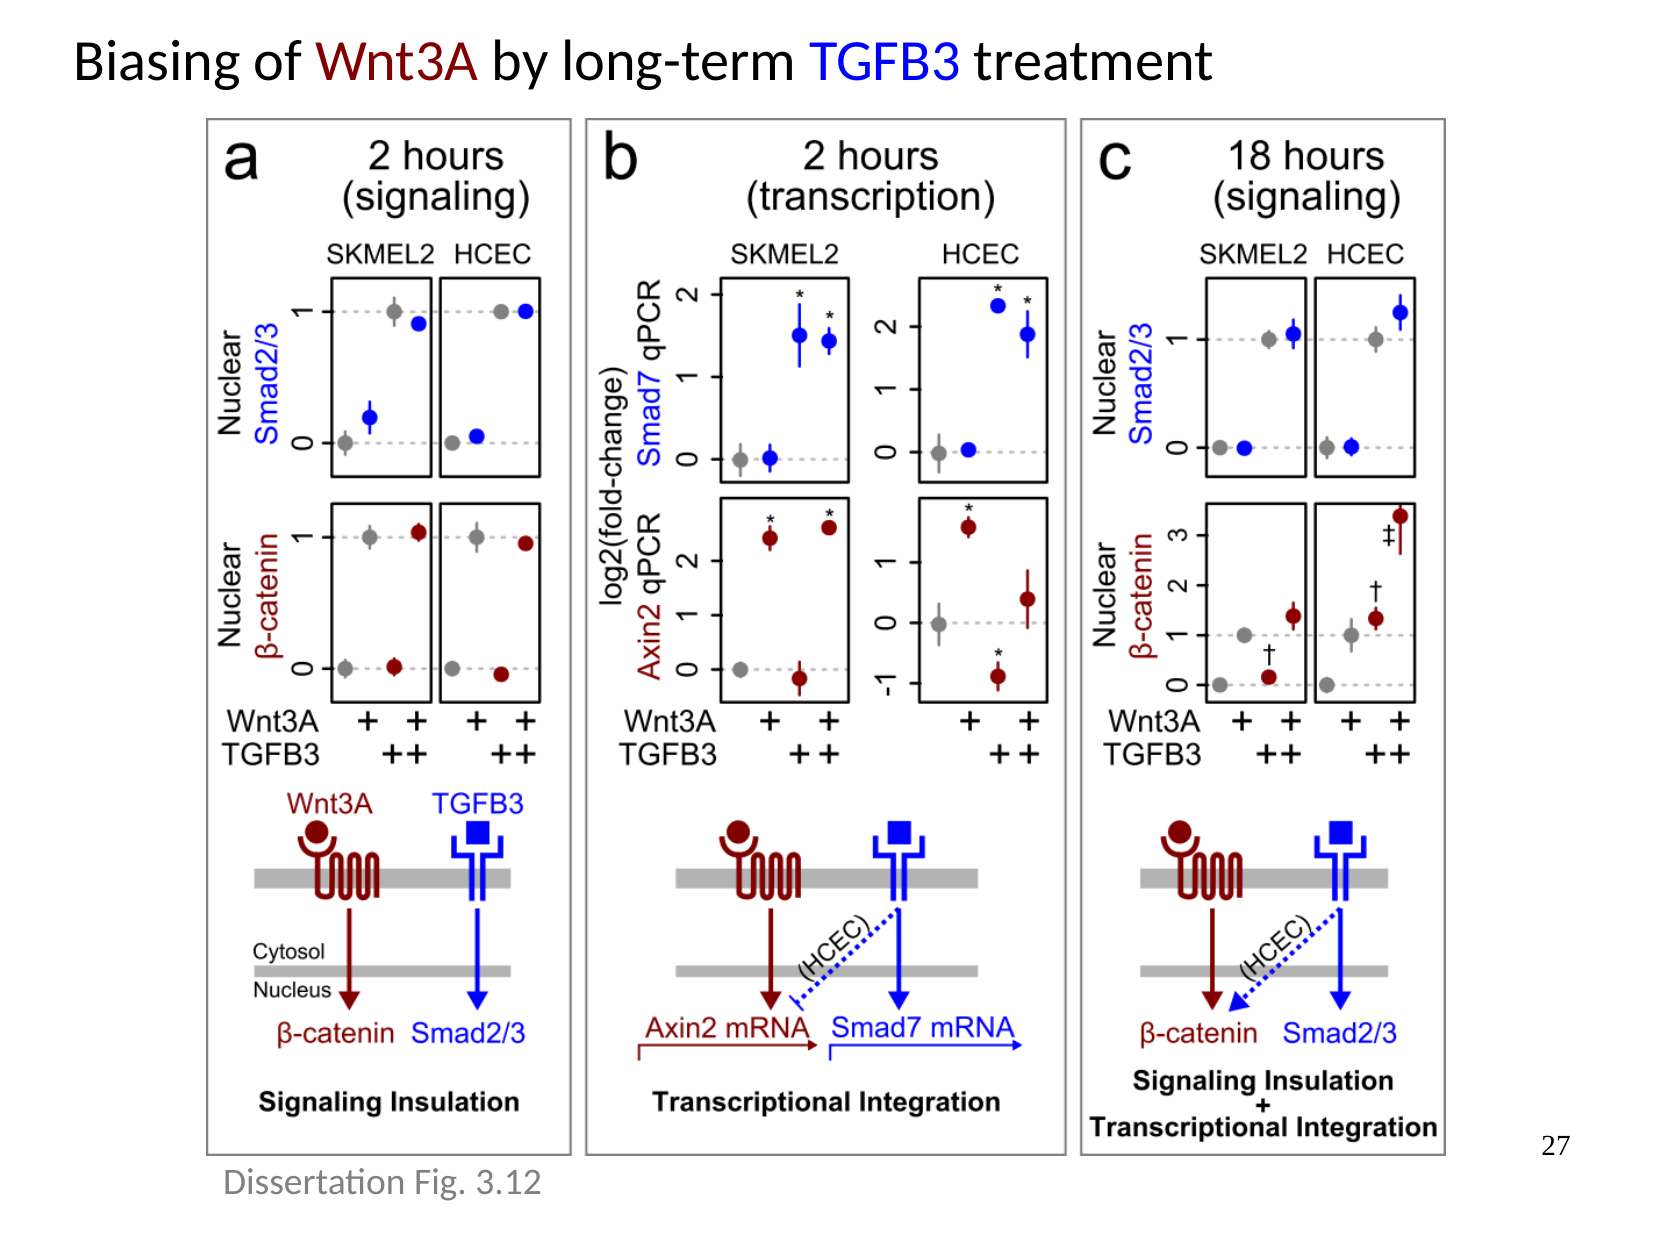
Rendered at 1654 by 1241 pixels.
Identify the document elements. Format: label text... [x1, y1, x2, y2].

text_box Biasing of Wnt3A by long-term TGFB3 treatment [59, 29, 1536, 148]
text_box Dissertation Fig. 3.12 [208, 1159, 1004, 1241]
picture [206, 118, 1446, 1156]
